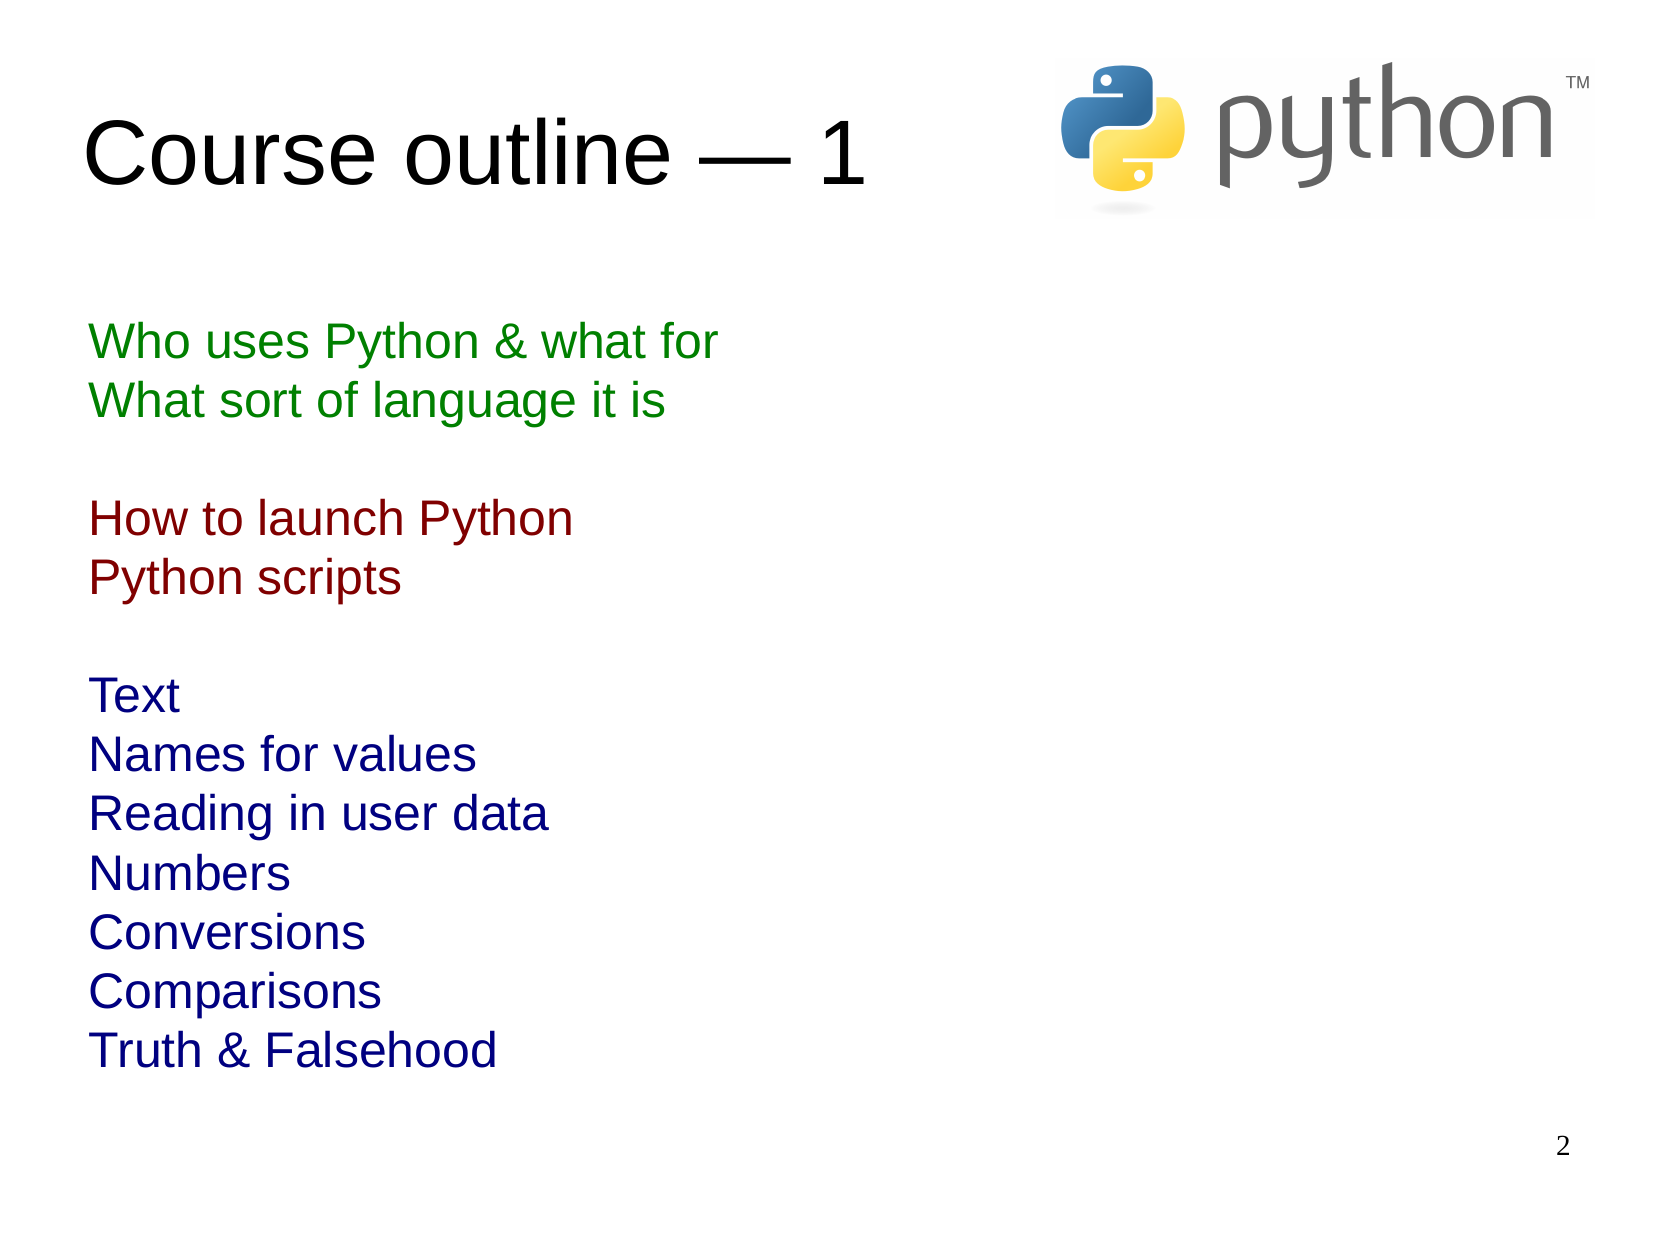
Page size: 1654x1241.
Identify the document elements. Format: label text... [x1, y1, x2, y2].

text_box How to launch Python [82, 484, 582, 552]
text_box Numbers [82, 838, 298, 897]
text_box Python scripts [82, 543, 409, 612]
text_box Names for values [82, 720, 484, 789]
picture [1055, 58, 1595, 219]
text_box What sort of language it is [82, 366, 673, 434]
text_box Conversions [82, 897, 373, 957]
text_box Reading in user data [82, 779, 557, 848]
text_box Comparisons [82, 957, 390, 1016]
text_box Who uses Python & what for [82, 307, 726, 375]
title Course outline ― 1 [82, 49, 1571, 257]
text_box Truth & Falsehood [82, 1016, 505, 1084]
text_box Text [82, 661, 187, 730]
